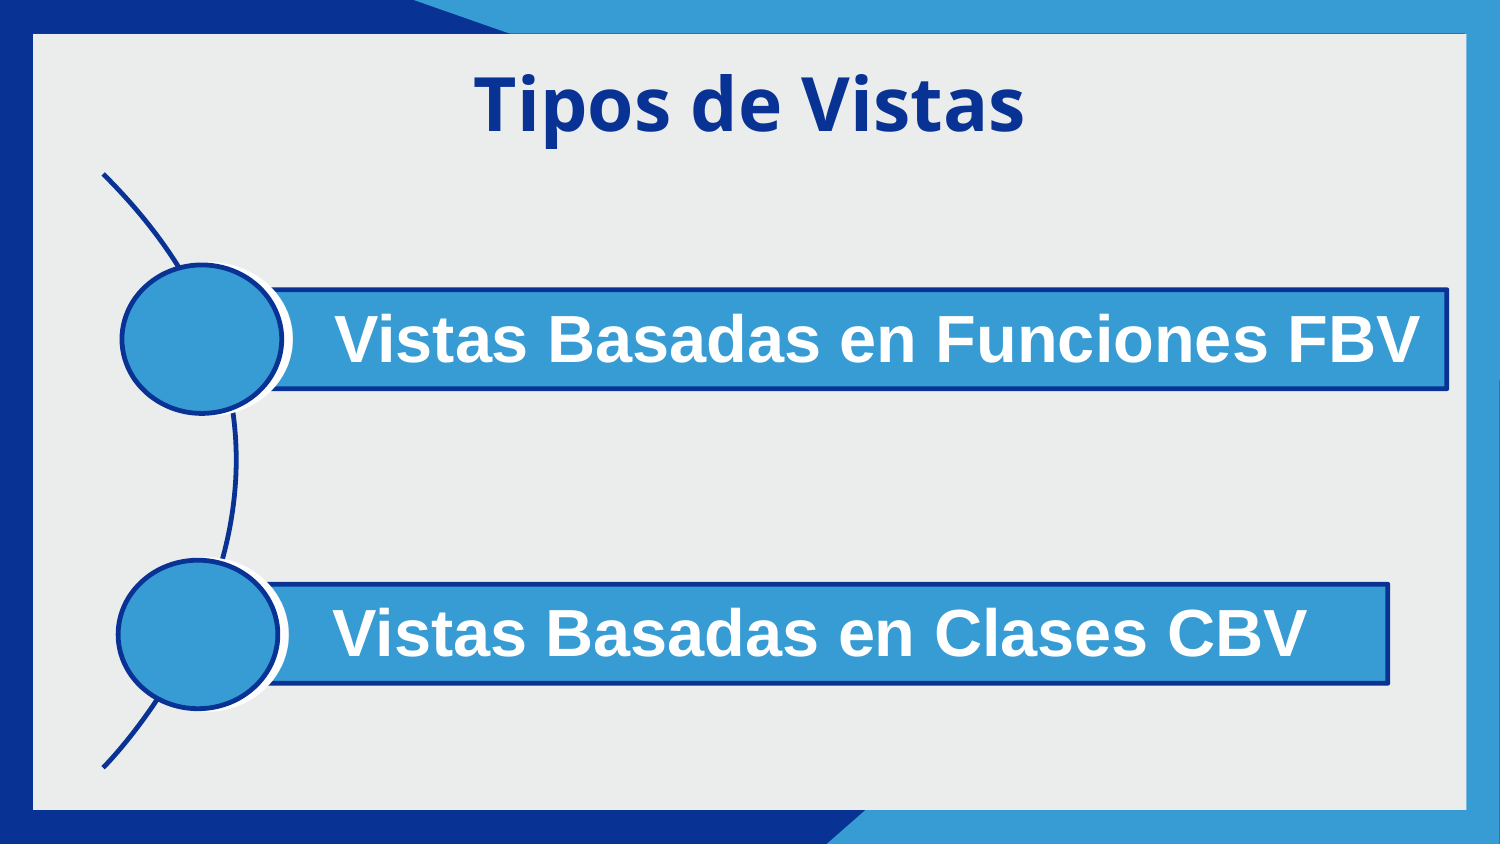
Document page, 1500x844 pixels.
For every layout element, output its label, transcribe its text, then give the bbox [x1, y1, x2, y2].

text_box Vistas Basadas en Clases CBV [258, 584, 1388, 684]
title Tipos de Vistas [34, 36, 1466, 178]
text_box [118, 560, 278, 709]
text_box Vistas Basadas en Funciones FBV [262, 289, 1447, 389]
text_box [121, 264, 282, 414]
